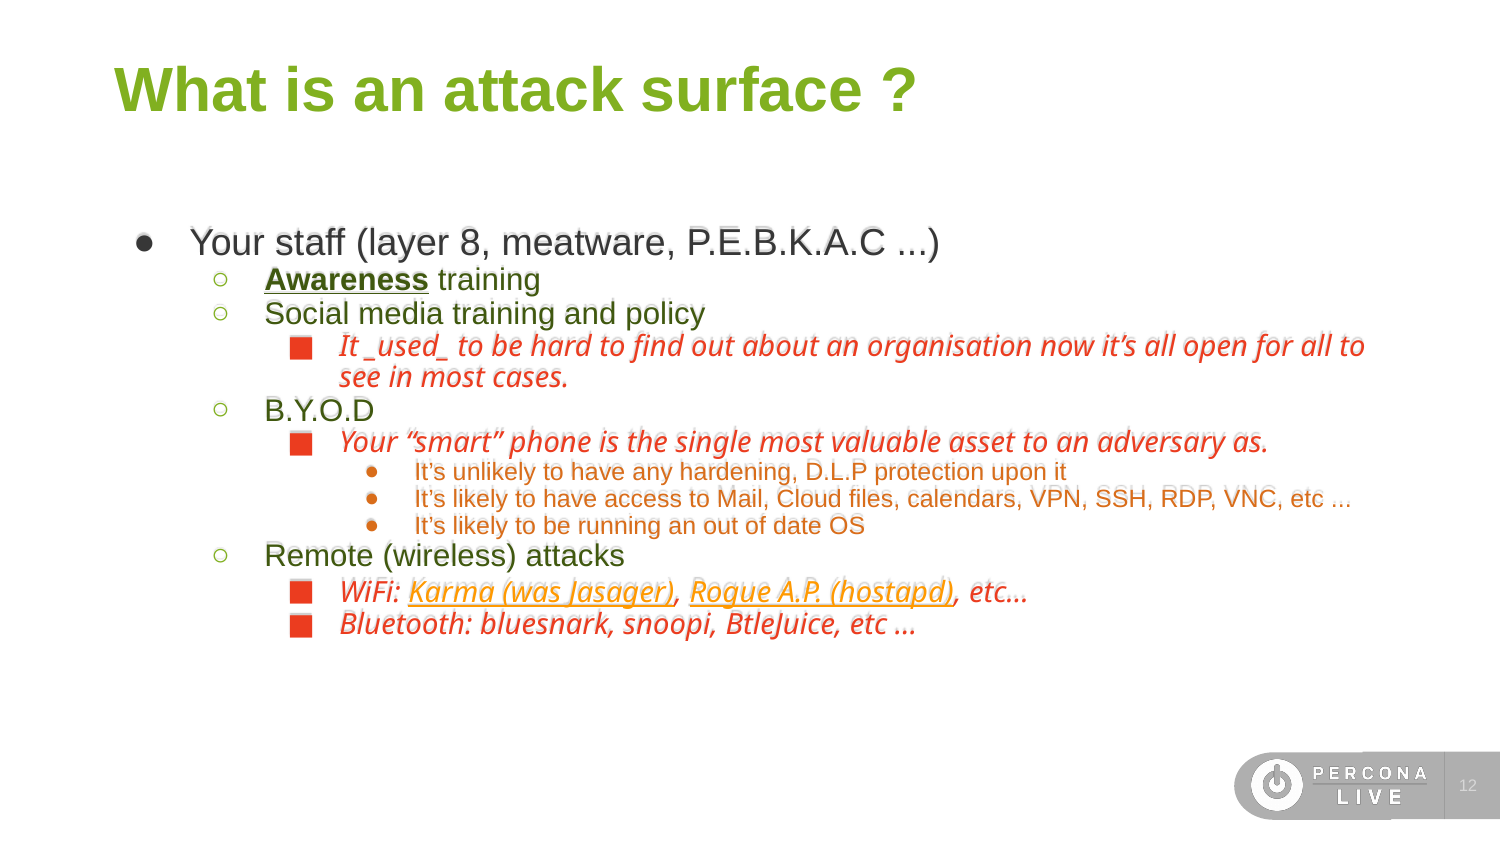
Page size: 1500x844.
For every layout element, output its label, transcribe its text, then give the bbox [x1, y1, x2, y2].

title What is an attack surface ? [103, 6, 1397, 176]
picture [1251, 759, 1427, 811]
list Your staff (layer 8, meatware, P.E.B.K.A.C ...) Awareness training Social media training and policy It _used_ to be hard to find out about an organisation now it’s all open for all to see in most cases. B.Y.O.D Your “smart” phone is the single most valuable asset to an adversary as. It’s unlikely to have any hardening, D.L.P protection upon it It’s likely to have access to Mail, Cloud files, calendars, VPN, SSH, RDP, VNC, etc ... It’s likely to be running an out of date OS Remote (wireless) attacks WiFi: Karma (was Jasager), Rogue A.P. (hostapd), etc... Bluetooth: bluesnark, snoopi, BtleJuice, etc ... [103, 217, 1397, 732]
